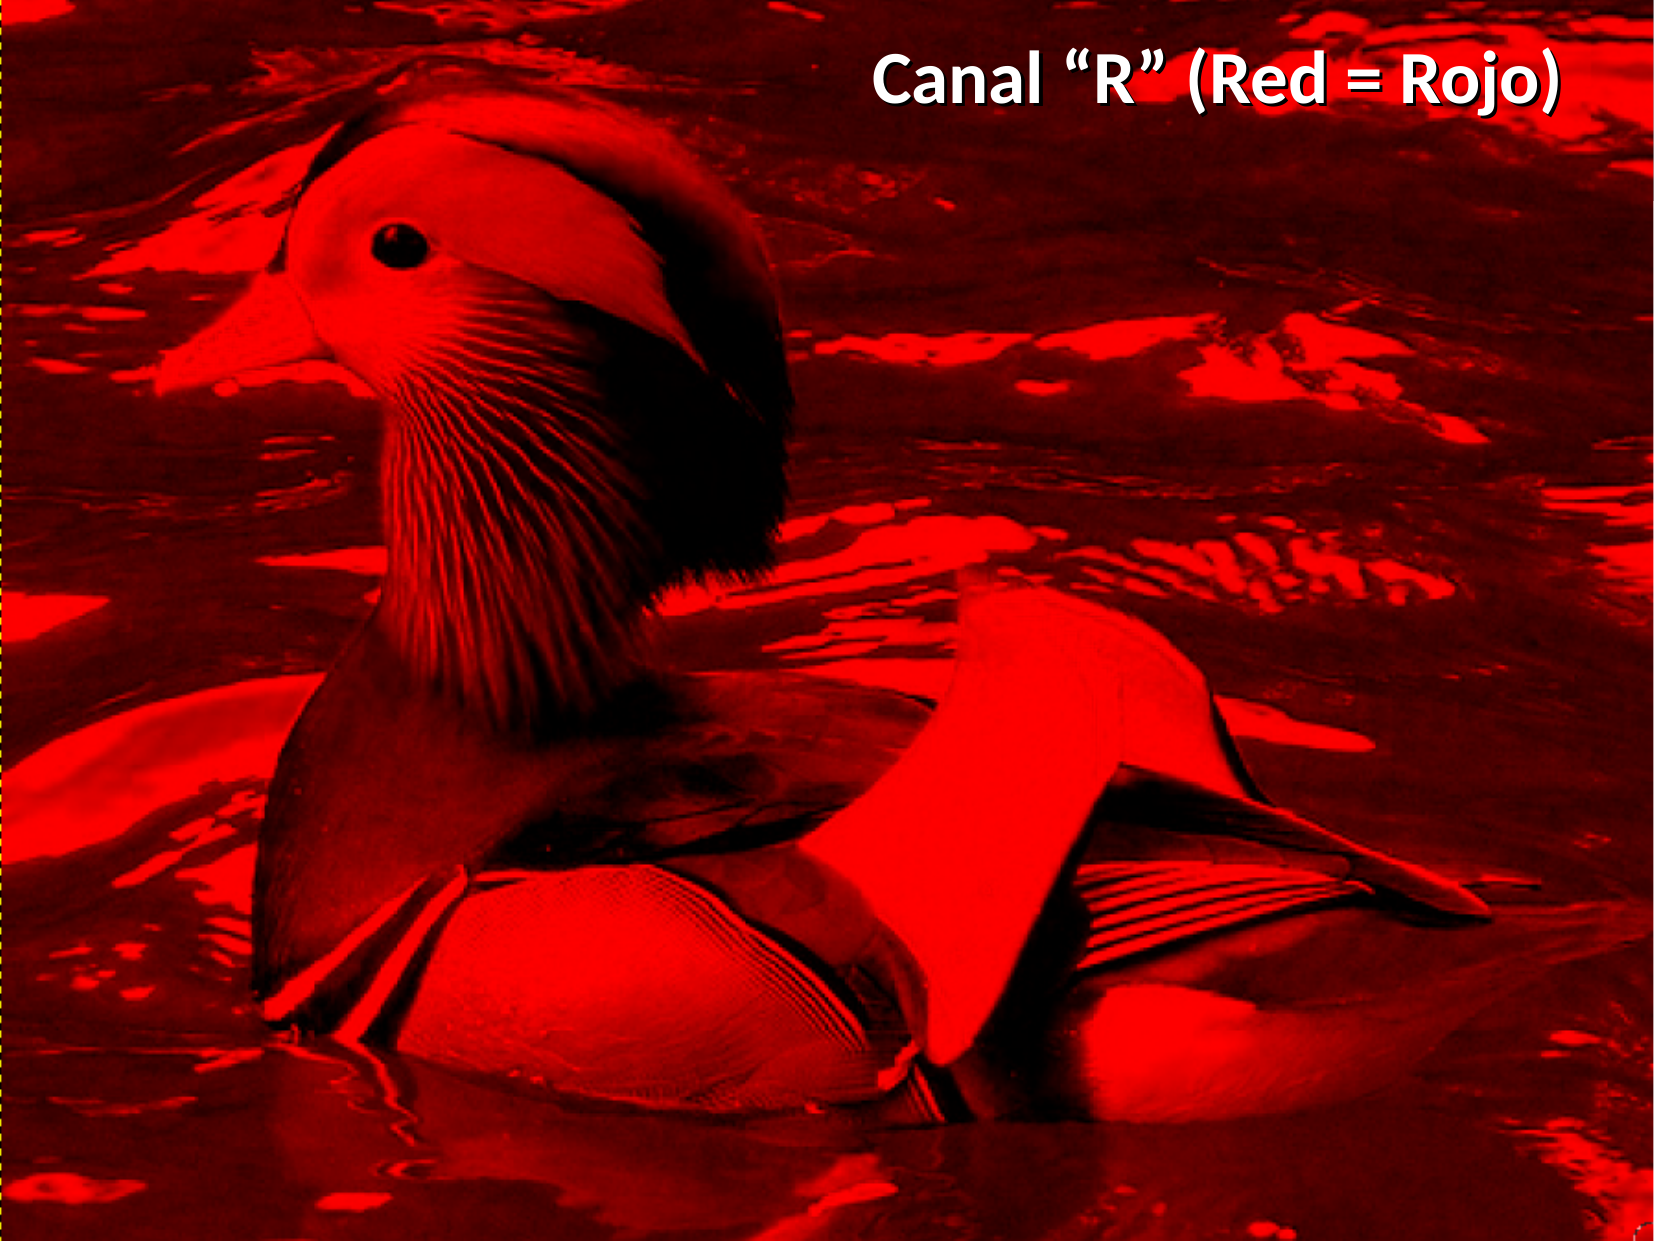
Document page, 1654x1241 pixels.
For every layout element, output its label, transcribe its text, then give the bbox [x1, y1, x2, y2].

title Canal “R” (Red = Rojo) [75, 19, 1564, 151]
picture [0, 0, 1654, 1241]
